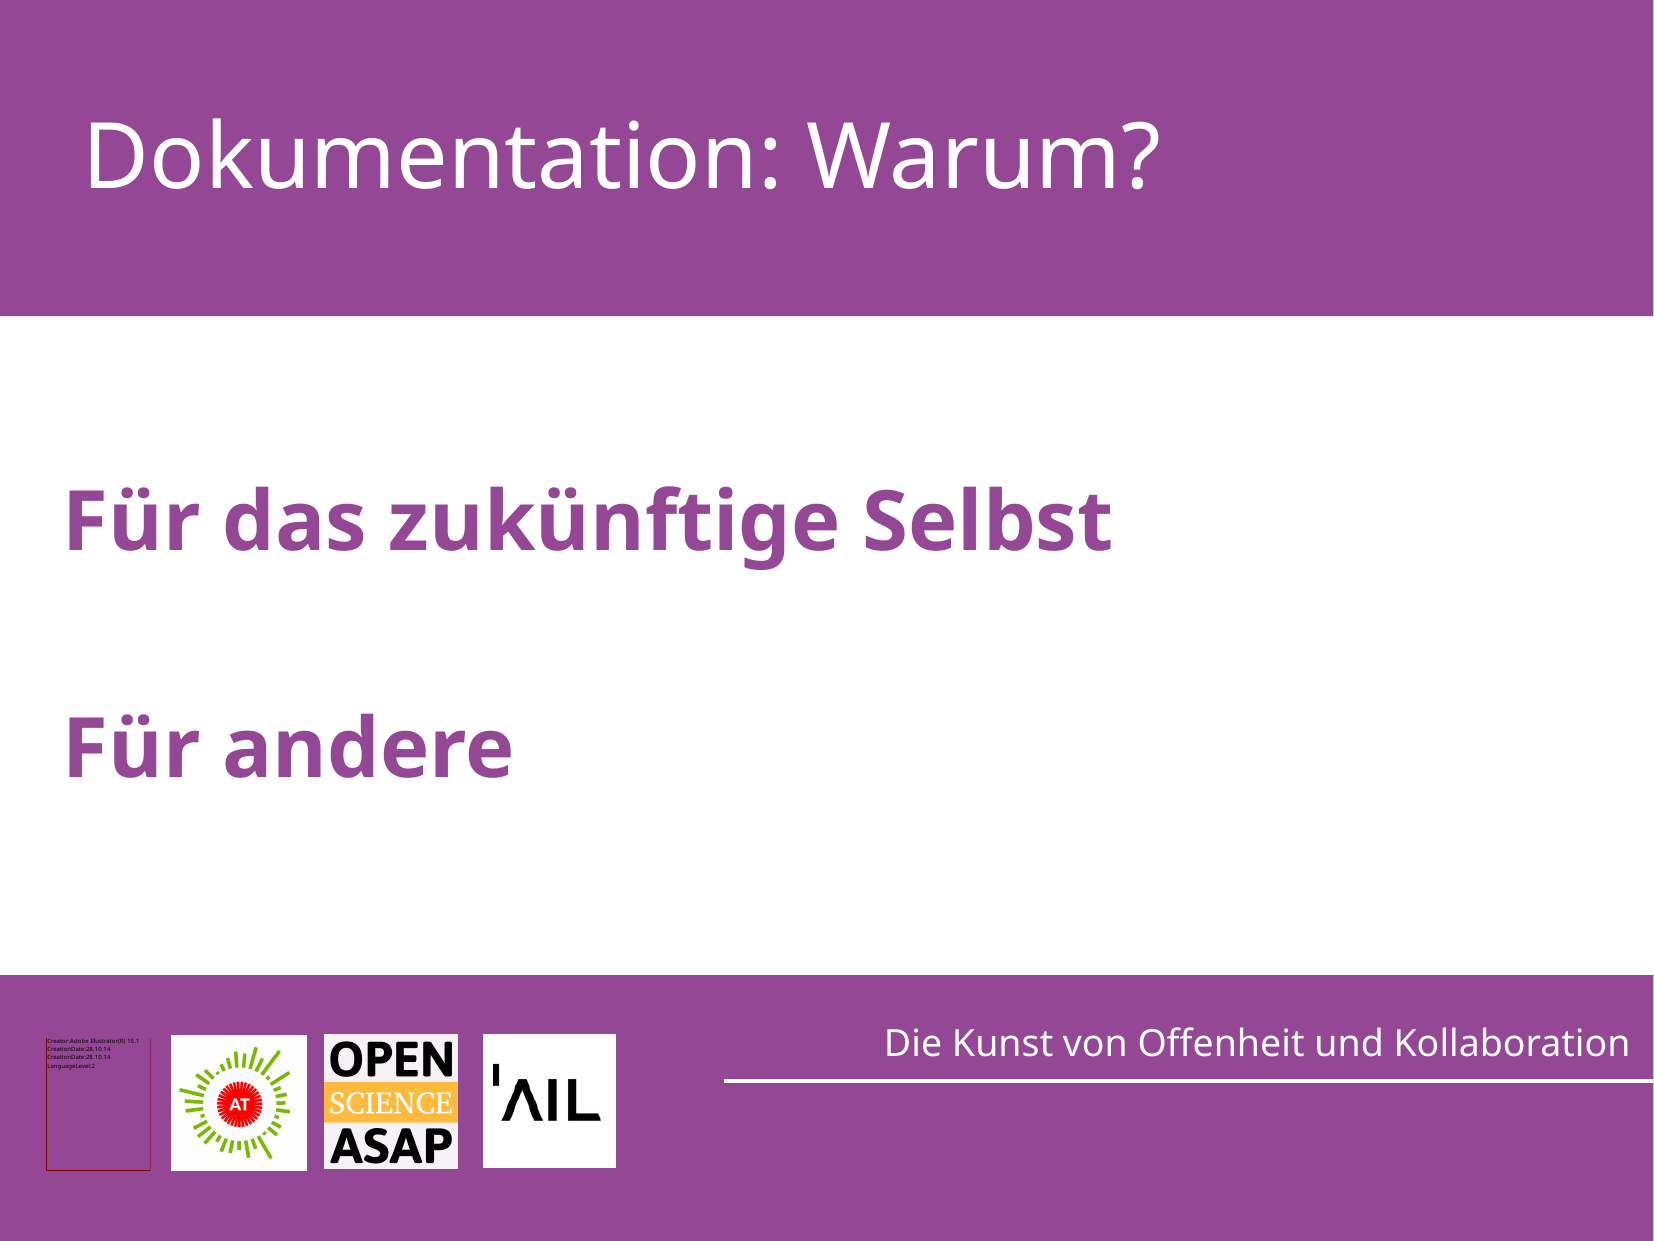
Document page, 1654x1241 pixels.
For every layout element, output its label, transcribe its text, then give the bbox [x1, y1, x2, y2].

text_box [0, 0, 1654, 1241]
picture [324, 1034, 458, 1169]
picture [483, 1034, 616, 1168]
title Dokumentation: Warum? [82, 49, 1571, 257]
picture [45, 1039, 151, 1171]
text_box Die Kunst von Offenheit und Kollaboration [869, 1009, 1624, 1067]
text_box Für das zukünftige Selbst Für andere [48, 453, 1594, 750]
picture [171, 1035, 307, 1171]
